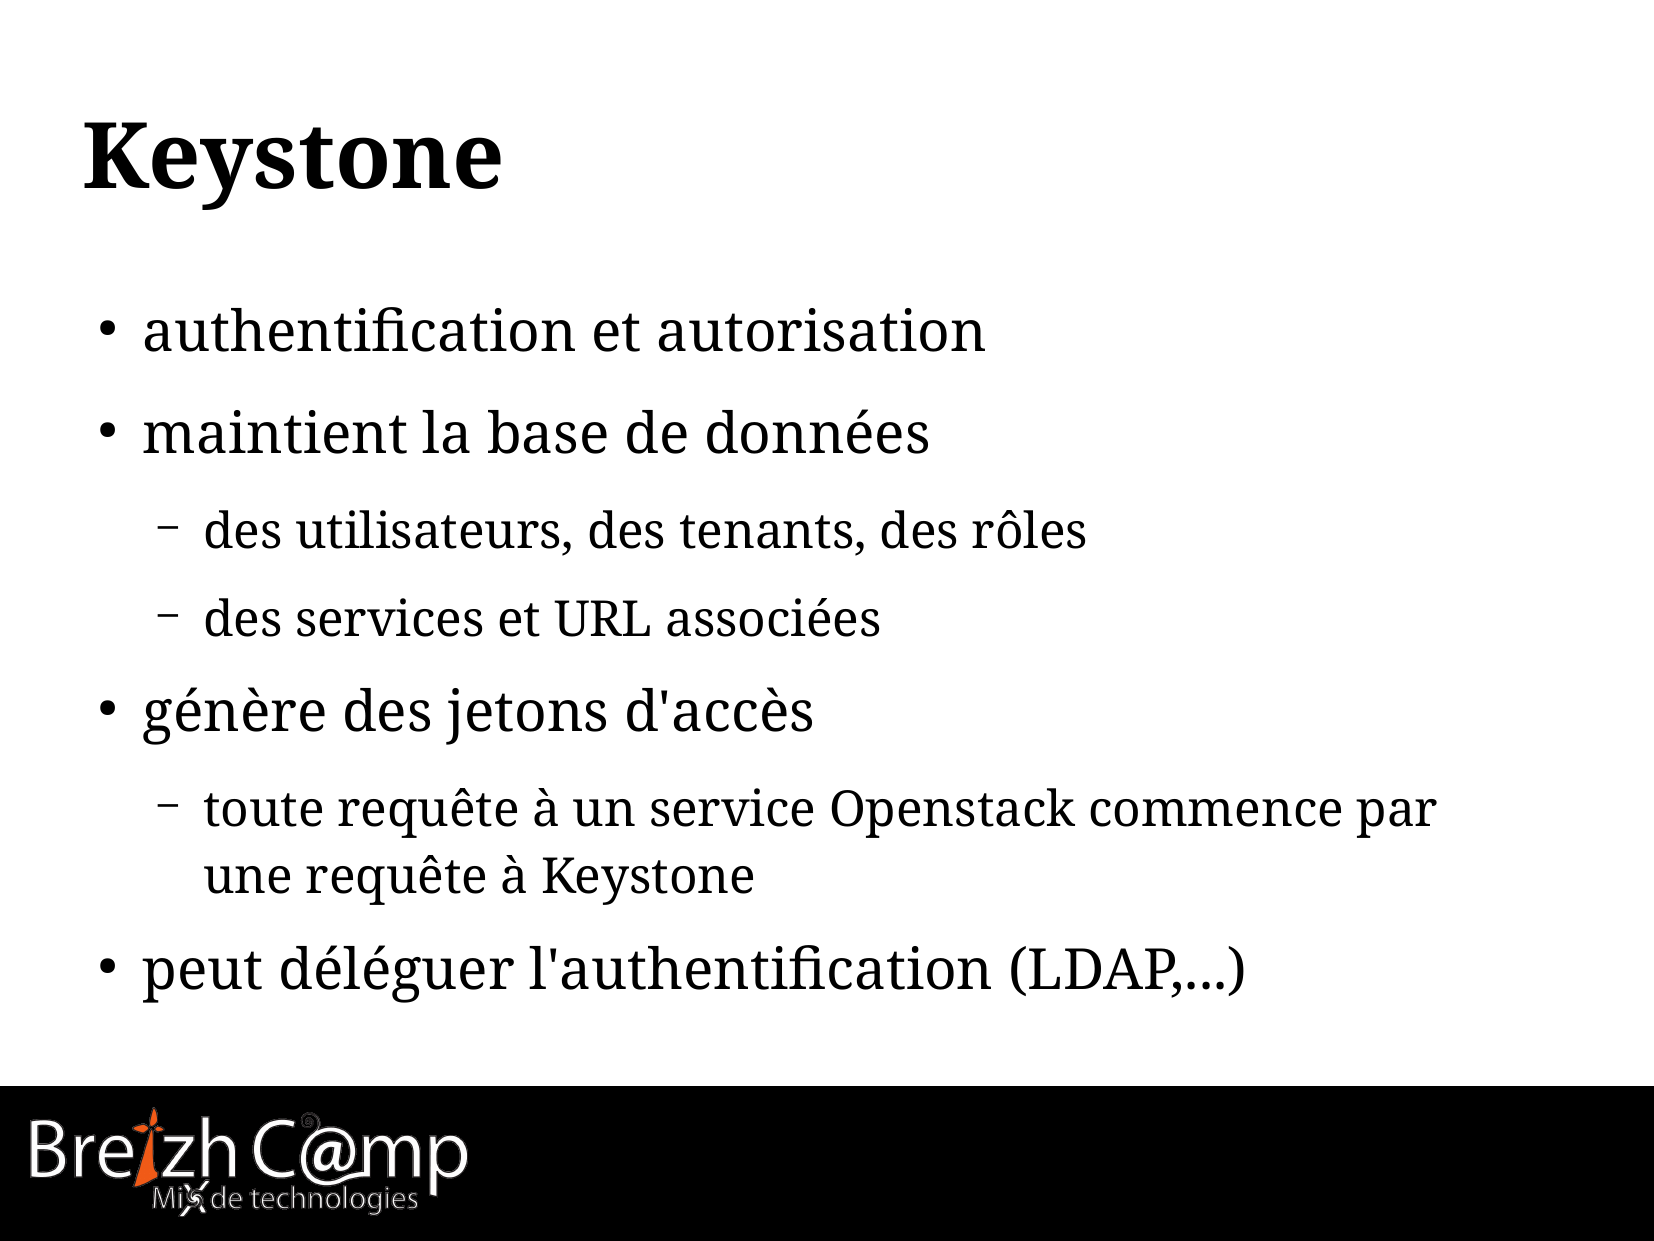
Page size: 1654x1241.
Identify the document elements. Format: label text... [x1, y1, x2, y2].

list authentification et autorisation maintient la base de données des utilisateurs, des tenants, des rôles des services et URL associées génère des jetons d'accès toute requête à un service Openstack commence par une requête à Keystone peut déléguer l'authentification (LDAP,...) [82, 290, 1538, 1010]
title Keystone [82, 49, 1571, 257]
picture [30, 1107, 468, 1217]
